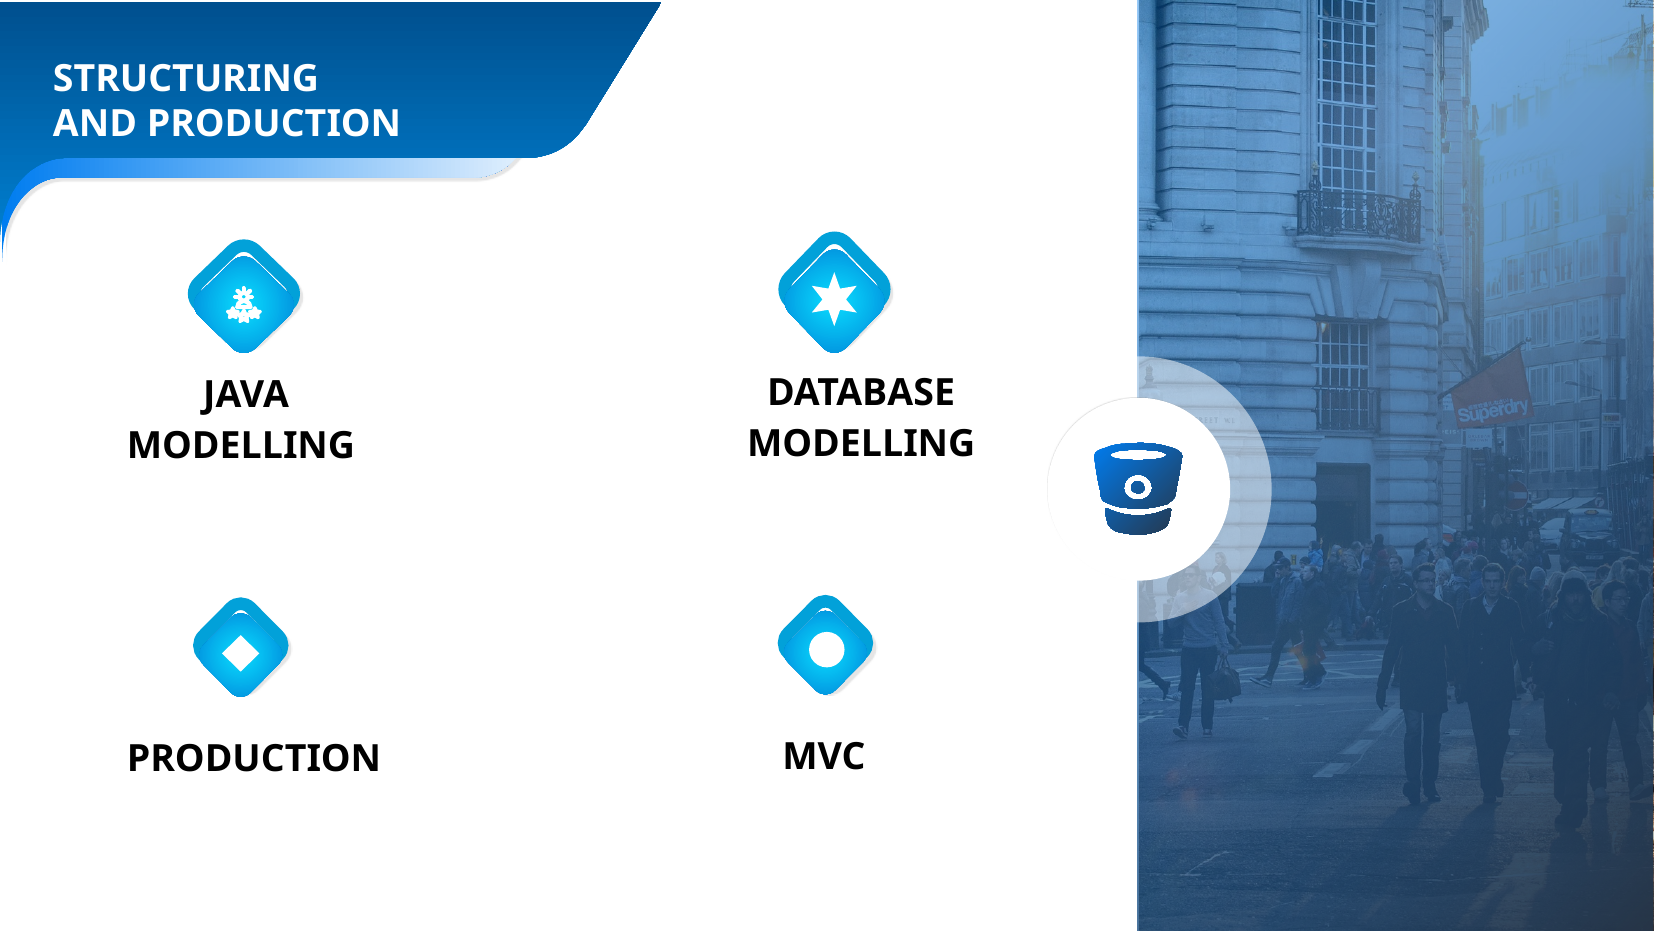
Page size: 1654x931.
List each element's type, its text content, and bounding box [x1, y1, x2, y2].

text_box [784, 237, 885, 353]
text_box DATABASE MODELLING [732, 358, 1018, 482]
text_box STRUCTURING AND PRODUCTION [37, 46, 417, 152]
text_box MVC [767, 721, 910, 845]
text_box PRODUCTION [112, 724, 408, 794]
text_box [0, 2, 662, 263]
text_box [784, 601, 867, 695]
text_box JAVA MODELLING [112, 360, 384, 484]
text_box [194, 245, 294, 353]
text_box [199, 603, 283, 697]
text_box [1005, 0, 1654, 931]
